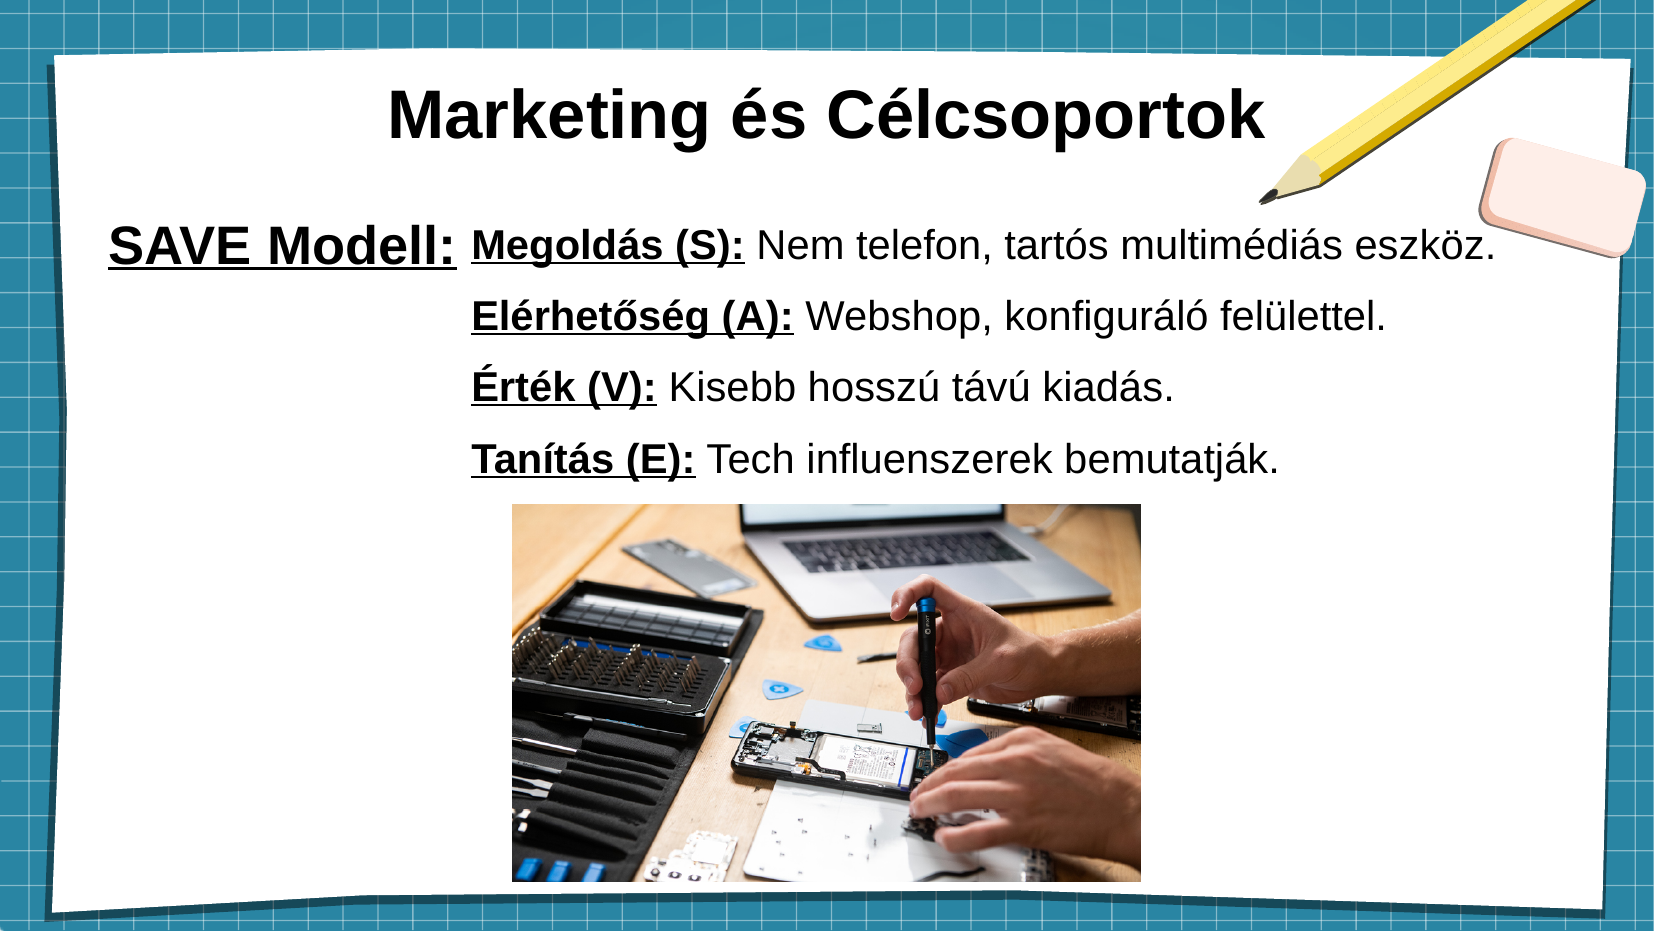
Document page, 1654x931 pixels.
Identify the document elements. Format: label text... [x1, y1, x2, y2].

title Marketing és Célcsoportok [82, 37, 1571, 193]
list Megoldás (S): Nem telefon, tartós multimédiás eszköz. Elérhetőség (A): Webshop, konfiguráló felülettel. Érték (V): Kisebb hosszú távú kiadás. Tanítás (E): Tech influenszerek bemutatják. [400, 221, 1654, 532]
picture [512, 504, 1141, 882]
list SAVE Modell: [37, 215, 1456, 328]
